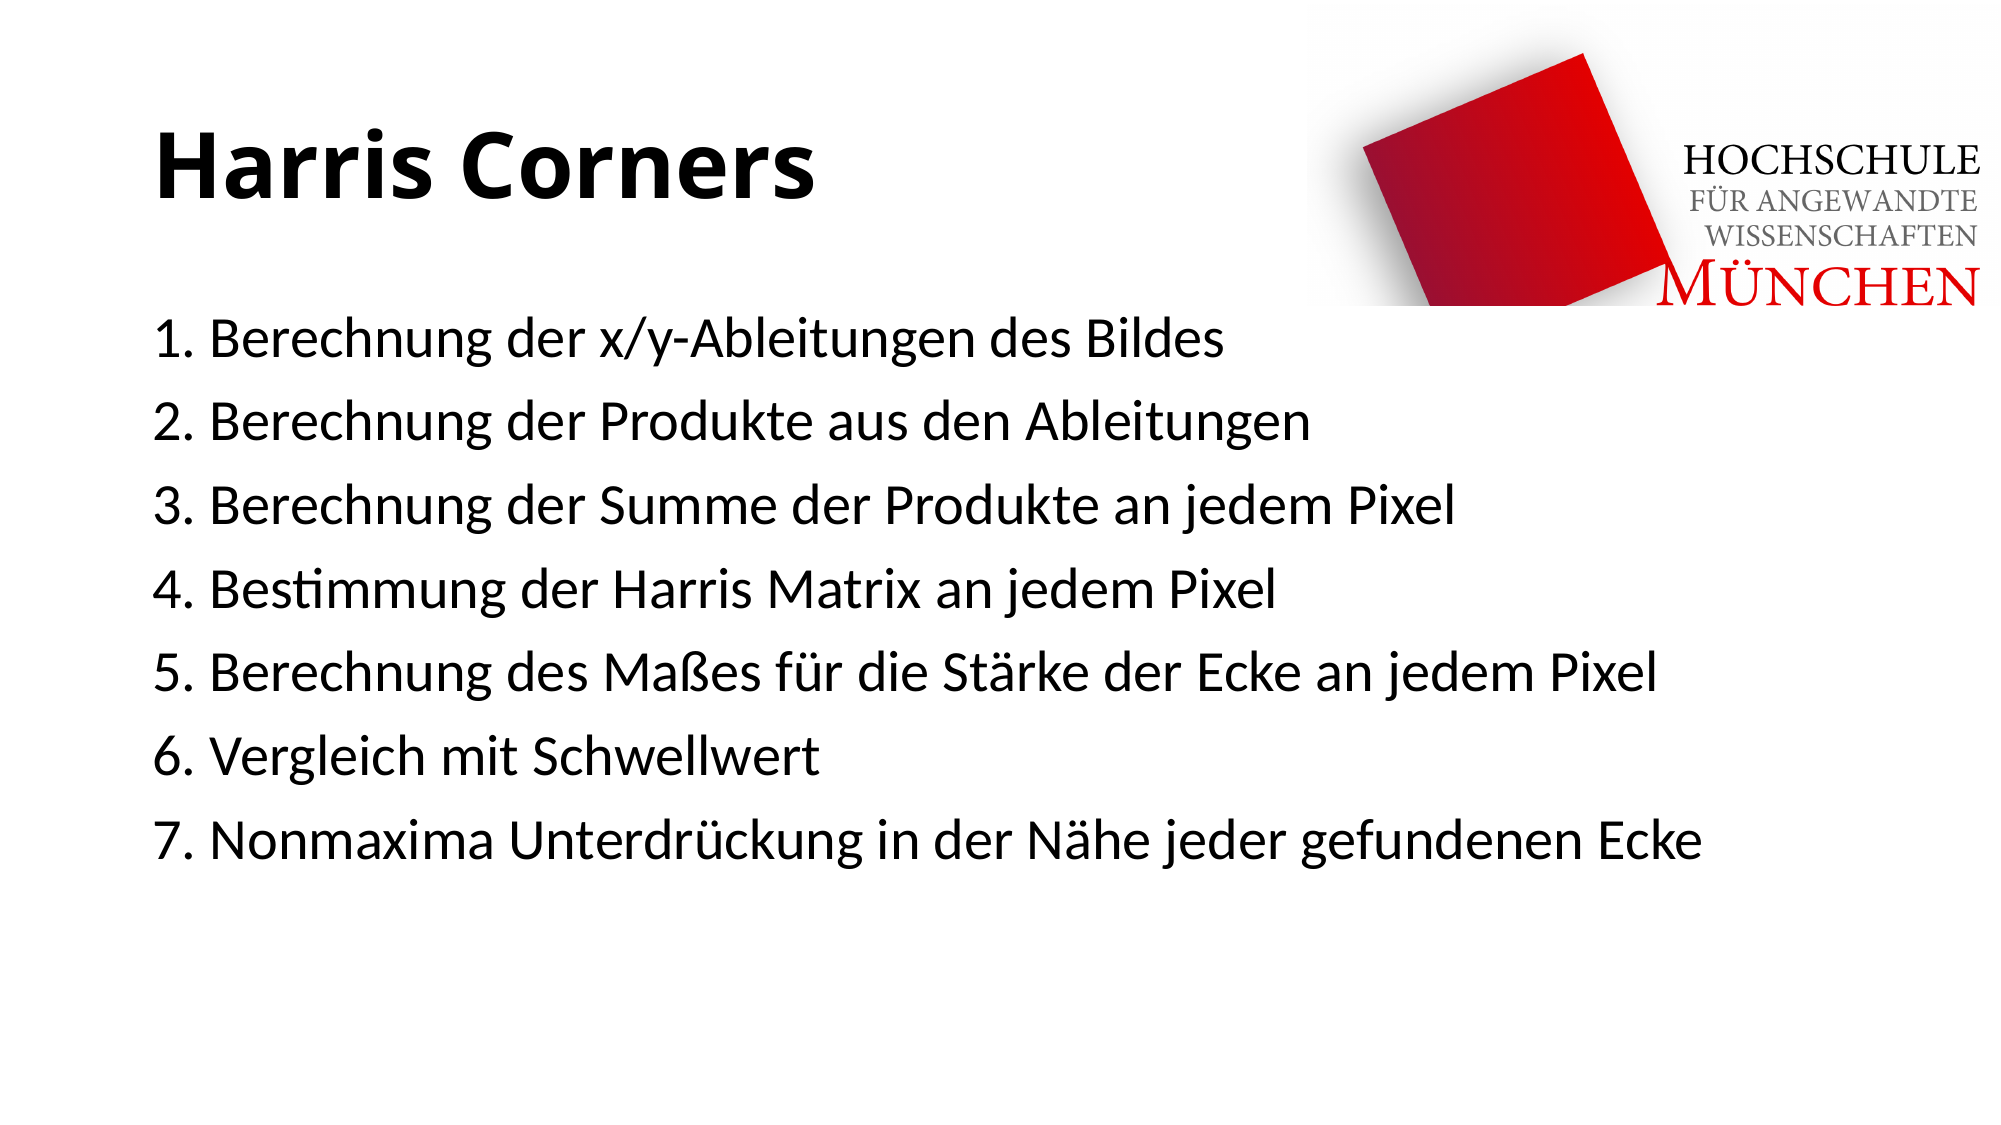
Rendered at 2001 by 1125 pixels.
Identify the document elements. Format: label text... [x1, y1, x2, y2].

list 1. Berechnung der x/y-Ableitungen des Bildes 2. Berechnung der Produkte aus den Ableitungen 3. Berechnung der Summe der Produkte an jedem Pixel 4. Bestimmung der Harris Matrix an jedem Pixel 5. Berechnung des Maßes für die Stärke der Ecke an jedem Pixel 6. Vergleich mit Schwellwert 7. Nonmaxima Unterdrückung in der Nähe jeder gefundenen Ecke [137, 299, 1863, 1014]
title Harris Corners [137, 59, 1863, 278]
